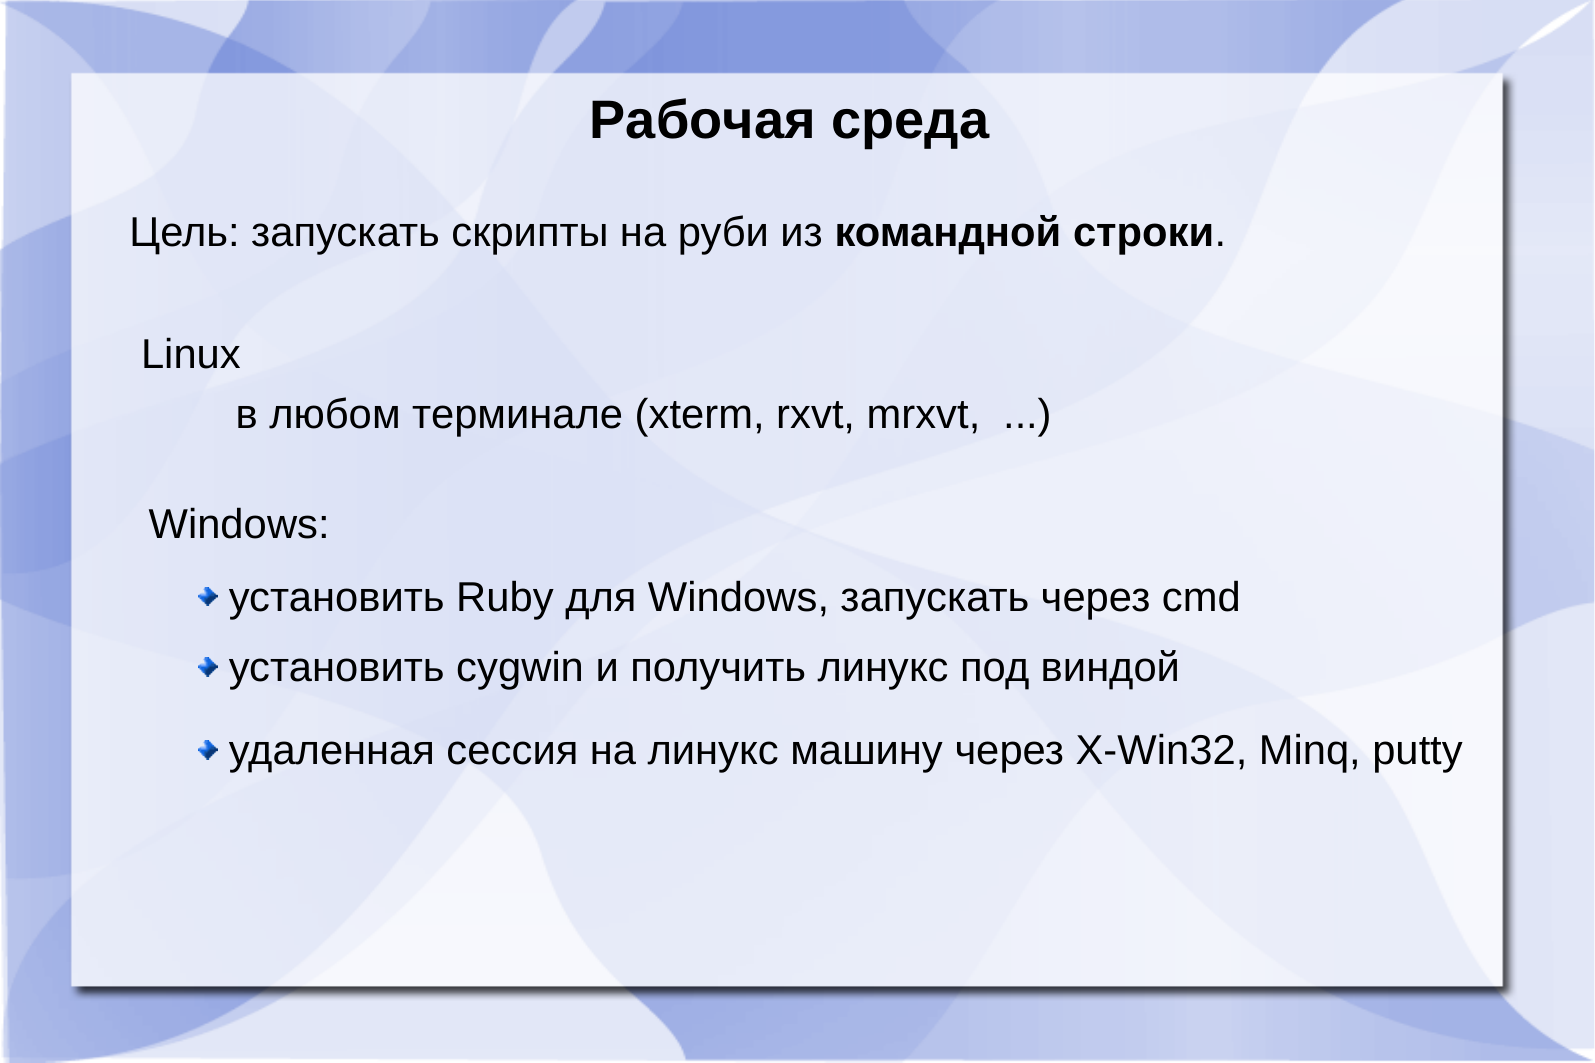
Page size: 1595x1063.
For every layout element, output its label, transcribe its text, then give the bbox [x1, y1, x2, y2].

text_box Linux [126, 323, 256, 385]
text_box в любом терминале (xterm, rxvt, mrxvt, ...) [209, 383, 1066, 445]
text_box удаленная сессия на линукс машину через X-Win32, Minq, putty [183, 719, 1477, 781]
text_box установить Ruby для Windows, запускать через cmd [183, 565, 1255, 628]
text_box установить cygwin и получить линукс под виндой [183, 636, 1194, 699]
title Рабочая среда [79, 83, 1501, 156]
picture [0, 0, 1595, 1063]
text_box Windows: [133, 493, 344, 555]
text_box Цель: запускать скрипты на руби из командной строки. [102, 201, 1241, 263]
